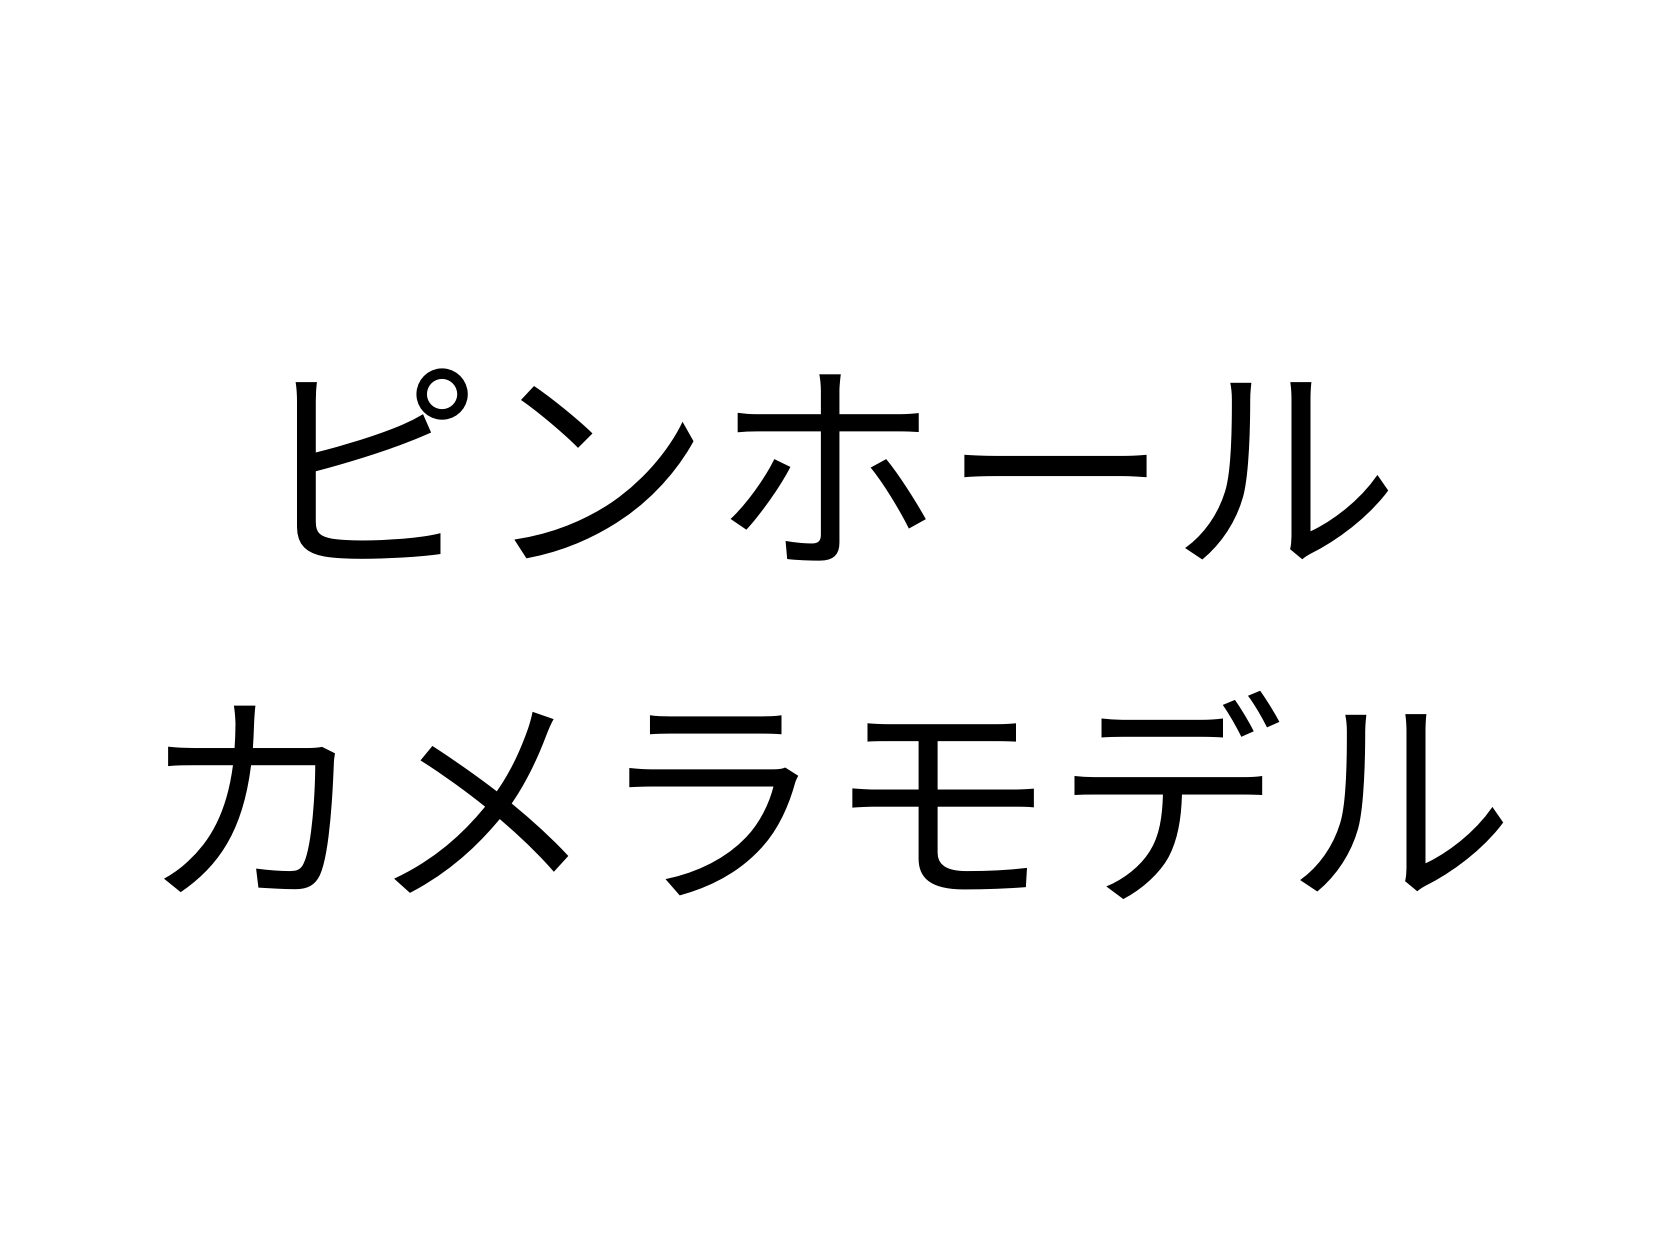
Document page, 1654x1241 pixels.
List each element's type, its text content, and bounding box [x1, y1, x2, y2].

title ピンホール カメラモデル [82, 276, 1571, 965]
